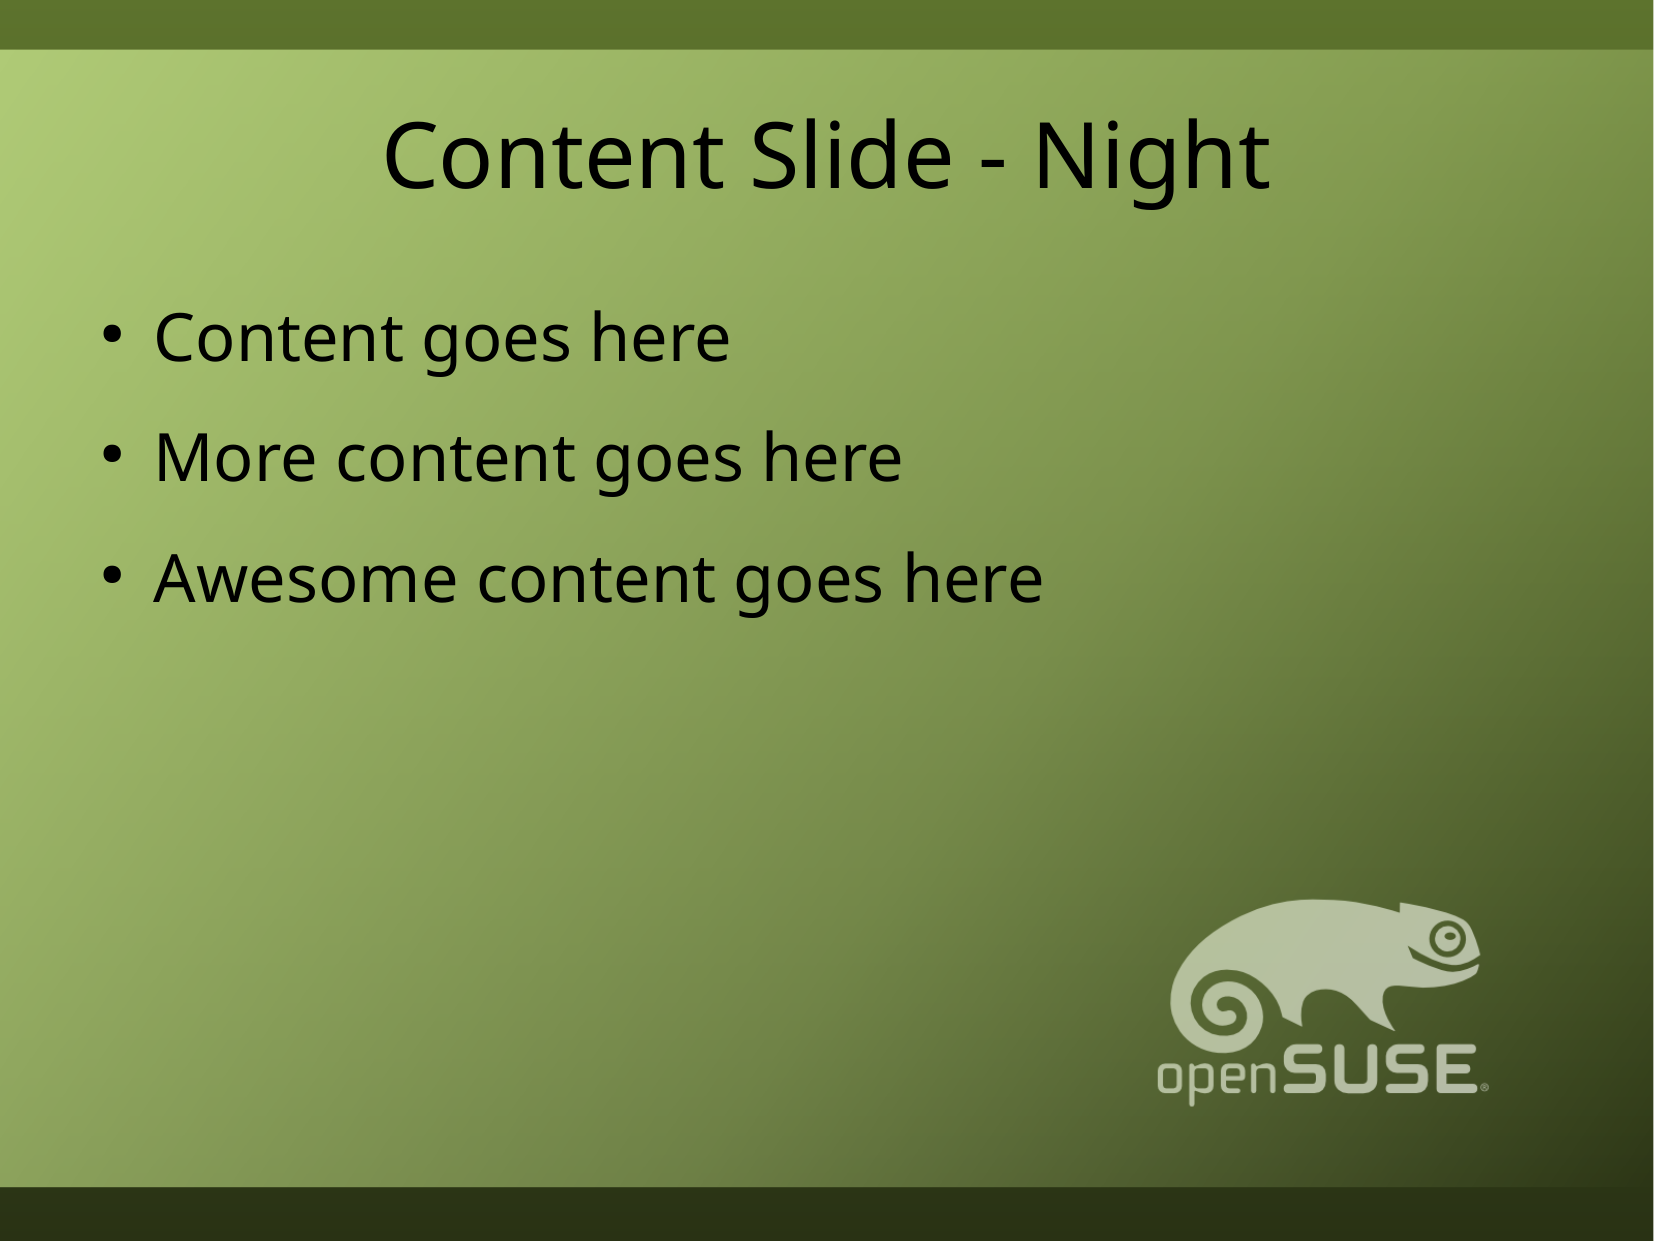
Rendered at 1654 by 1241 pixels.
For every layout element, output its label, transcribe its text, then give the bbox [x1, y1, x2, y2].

title Content Slide - Night [82, 49, 1571, 257]
list Content goes here More content goes here Awesome content goes here [82, 290, 1571, 1109]
picture [0, 0, 1654, 1241]
